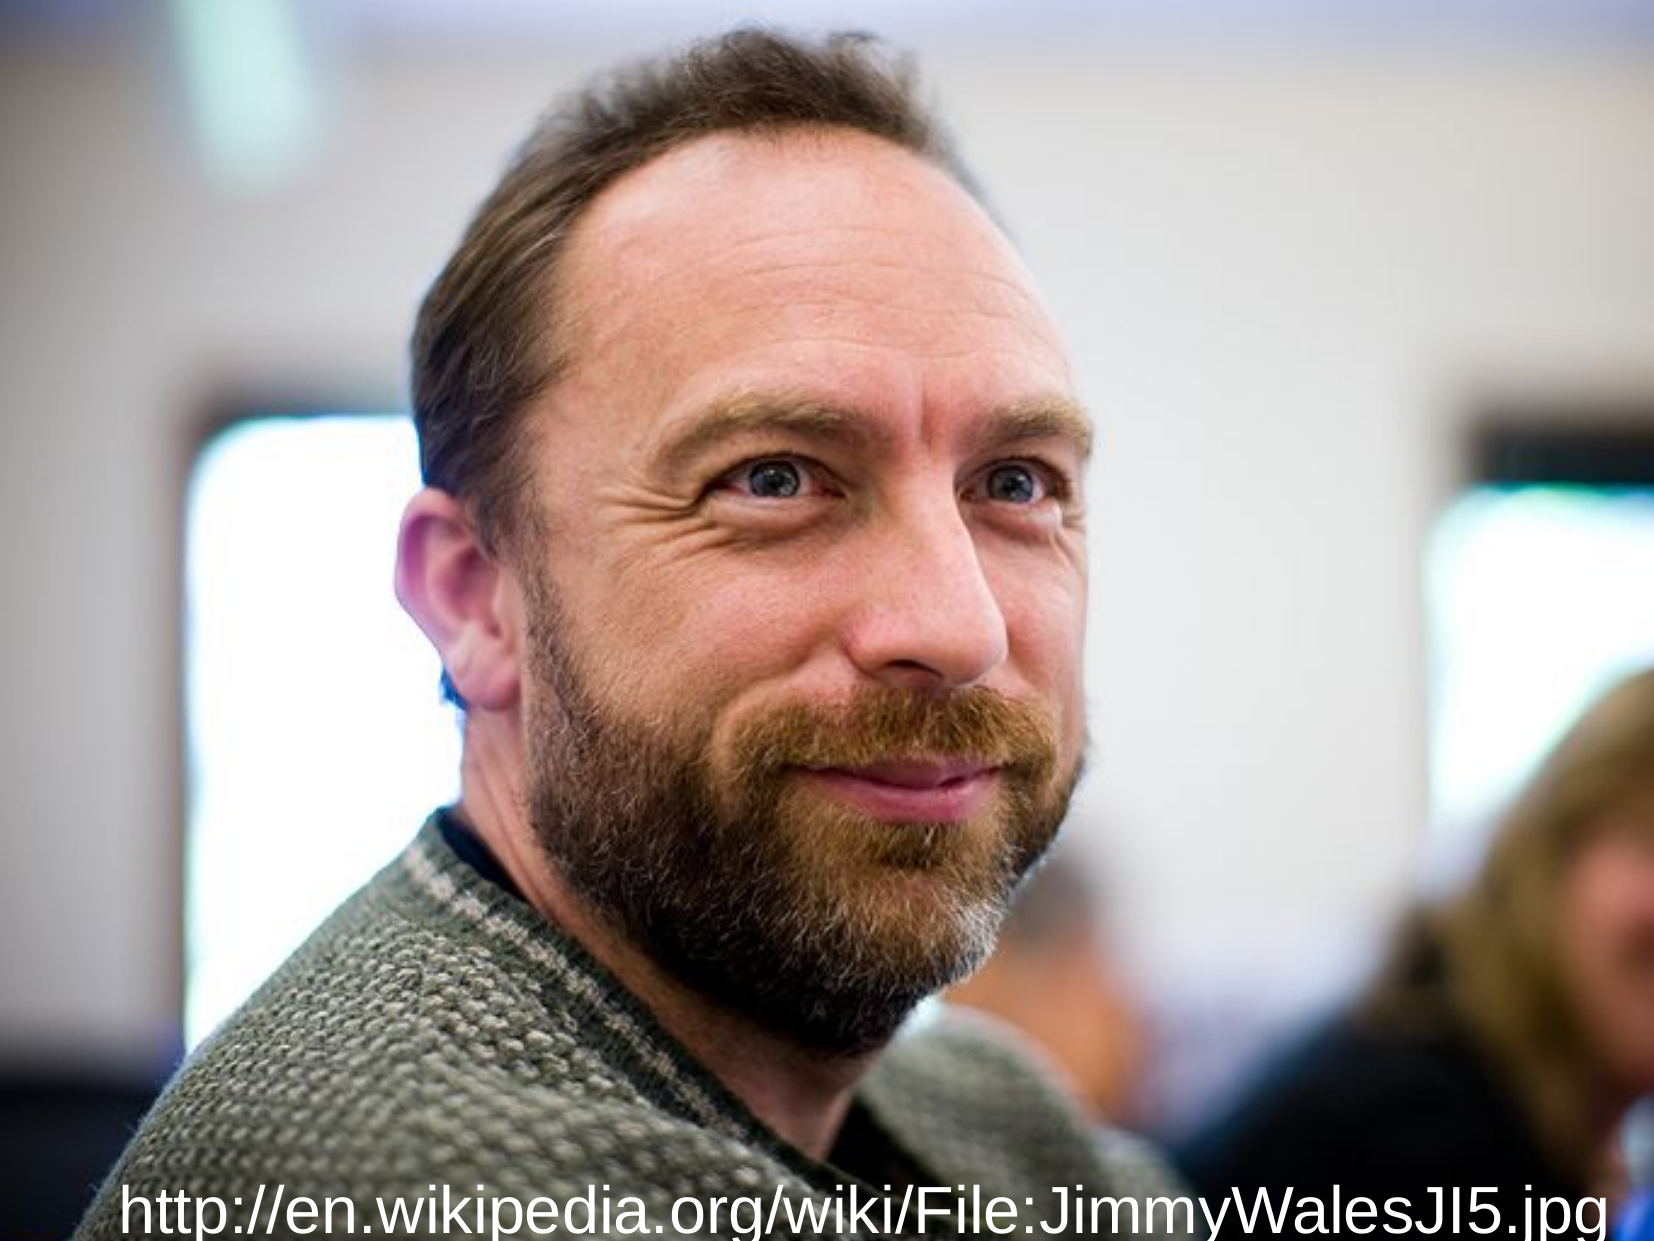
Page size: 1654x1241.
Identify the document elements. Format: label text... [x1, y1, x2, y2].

picture [0, 0, 1654, 1241]
text_box http://en.wikipedia.org/wiki/File:JimmyWalesJI5.jpg [35, 1165, 1654, 1241]
